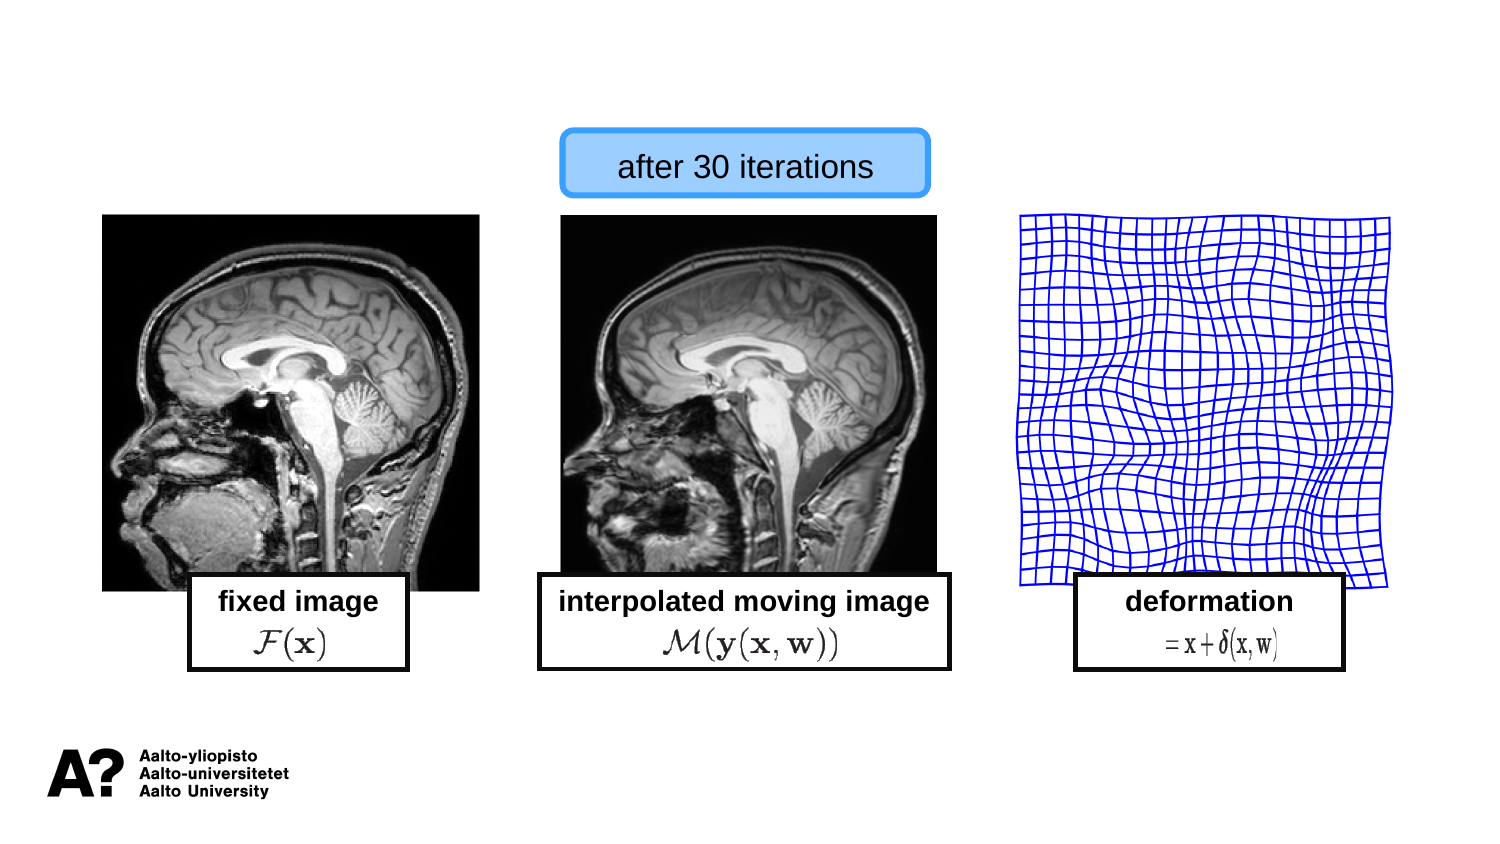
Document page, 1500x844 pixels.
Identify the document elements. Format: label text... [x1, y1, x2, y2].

text_box interpolated moving image [539, 574, 950, 670]
text_box after 30 iterations [571, 148, 939, 190]
picture [93, 206, 487, 600]
text_box fixed image [189, 574, 408, 670]
picture [551, 206, 945, 574]
picture [253, 602, 325, 670]
text_box deformation [1075, 574, 1344, 670]
picture [663, 602, 837, 670]
picture [988, 186, 1420, 618]
text_box [562, 130, 928, 196]
picture [1165, 601, 1277, 670]
picture [0, 702, 337, 844]
